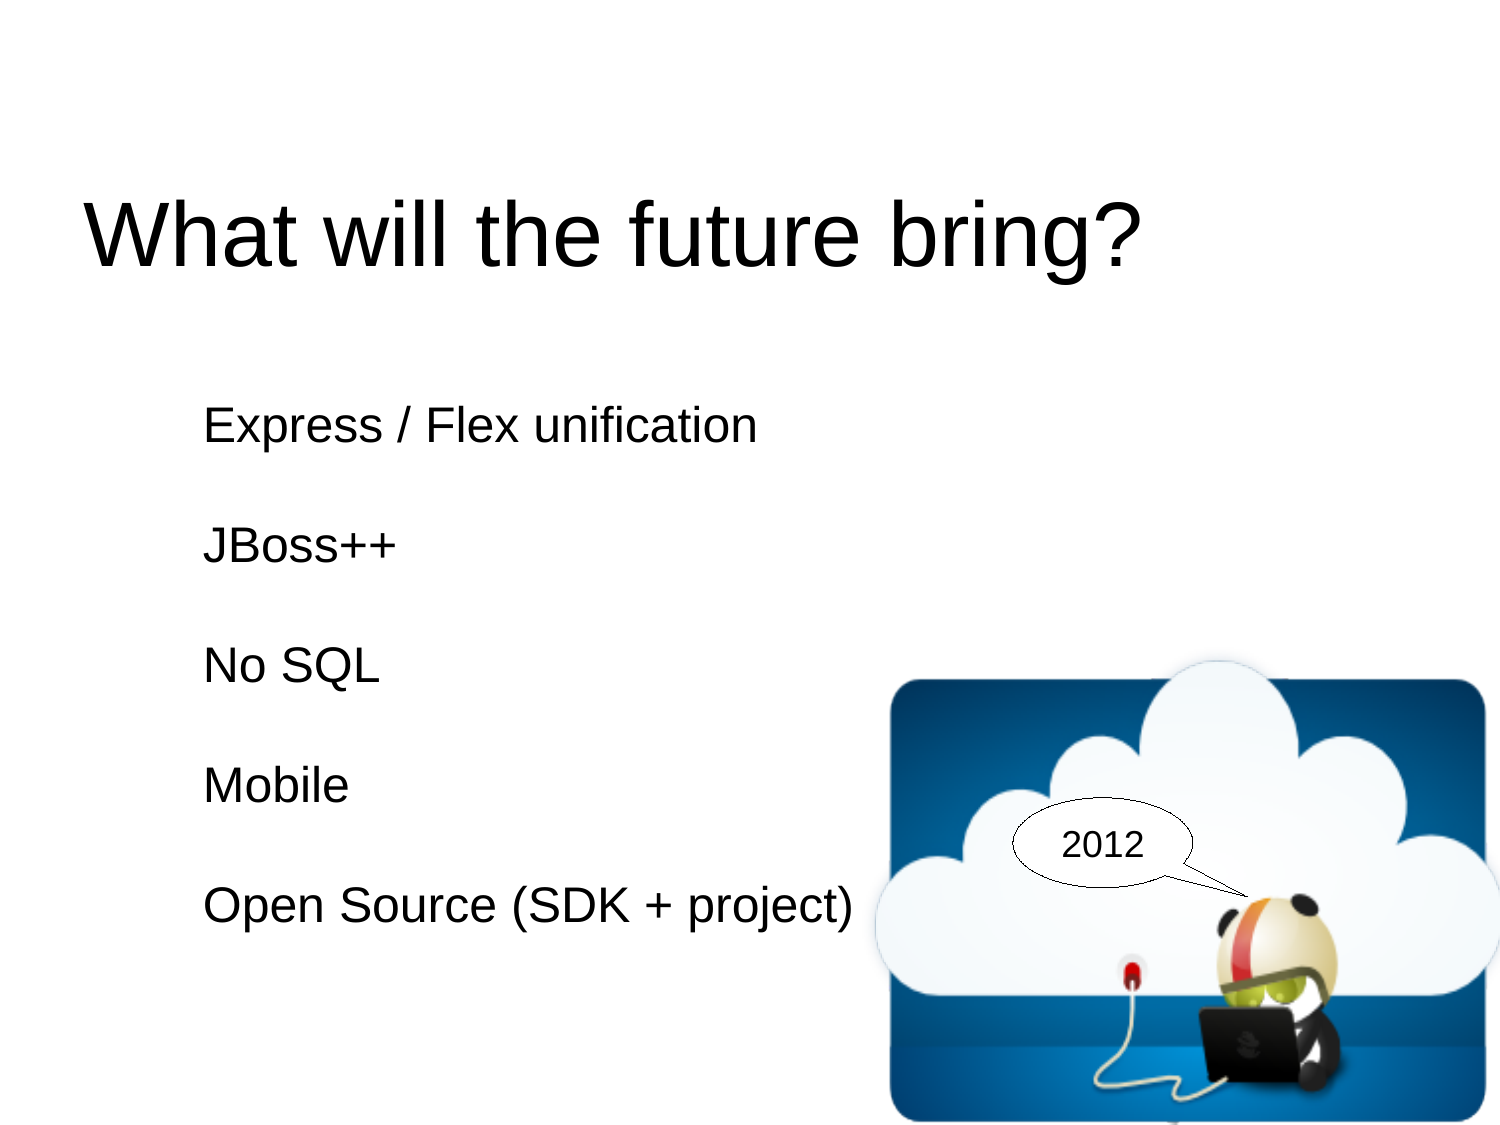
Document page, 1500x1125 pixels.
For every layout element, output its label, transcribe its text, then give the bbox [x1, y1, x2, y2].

text_box Express / Flex unification JBoss++ No SQL Mobile Open Source (SDK + project) [188, 385, 939, 940]
picture [860, 644, 1500, 1125]
title What will the future bring? [0, 111, 1252, 348]
text_box 2012 [1012, 797, 1248, 897]
